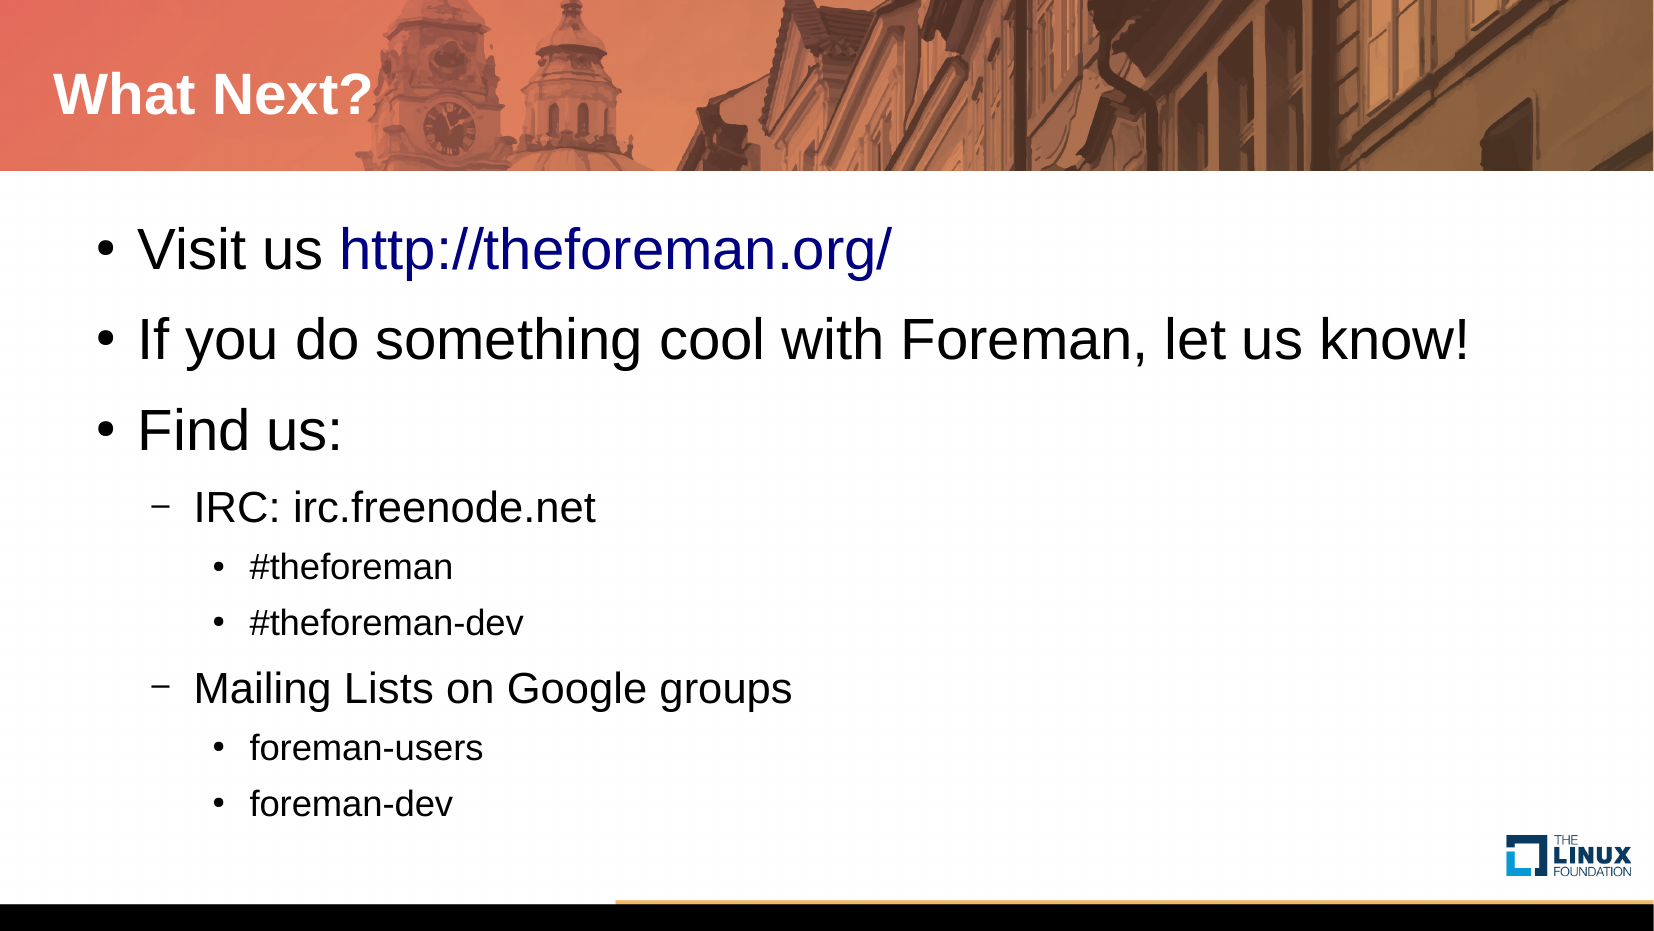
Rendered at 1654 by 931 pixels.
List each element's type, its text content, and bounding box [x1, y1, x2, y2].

title What Next? [53, 21, 1571, 167]
picture [0, 0, 1654, 931]
list Visit us http://theforeman.org/ If you do something cool with Foreman, let us know! Find us: IRC: irc.freenode.net #theforeman #theforeman-dev Mailing Lists on Google groups foreman-users foreman-dev [81, 217, 1571, 831]
